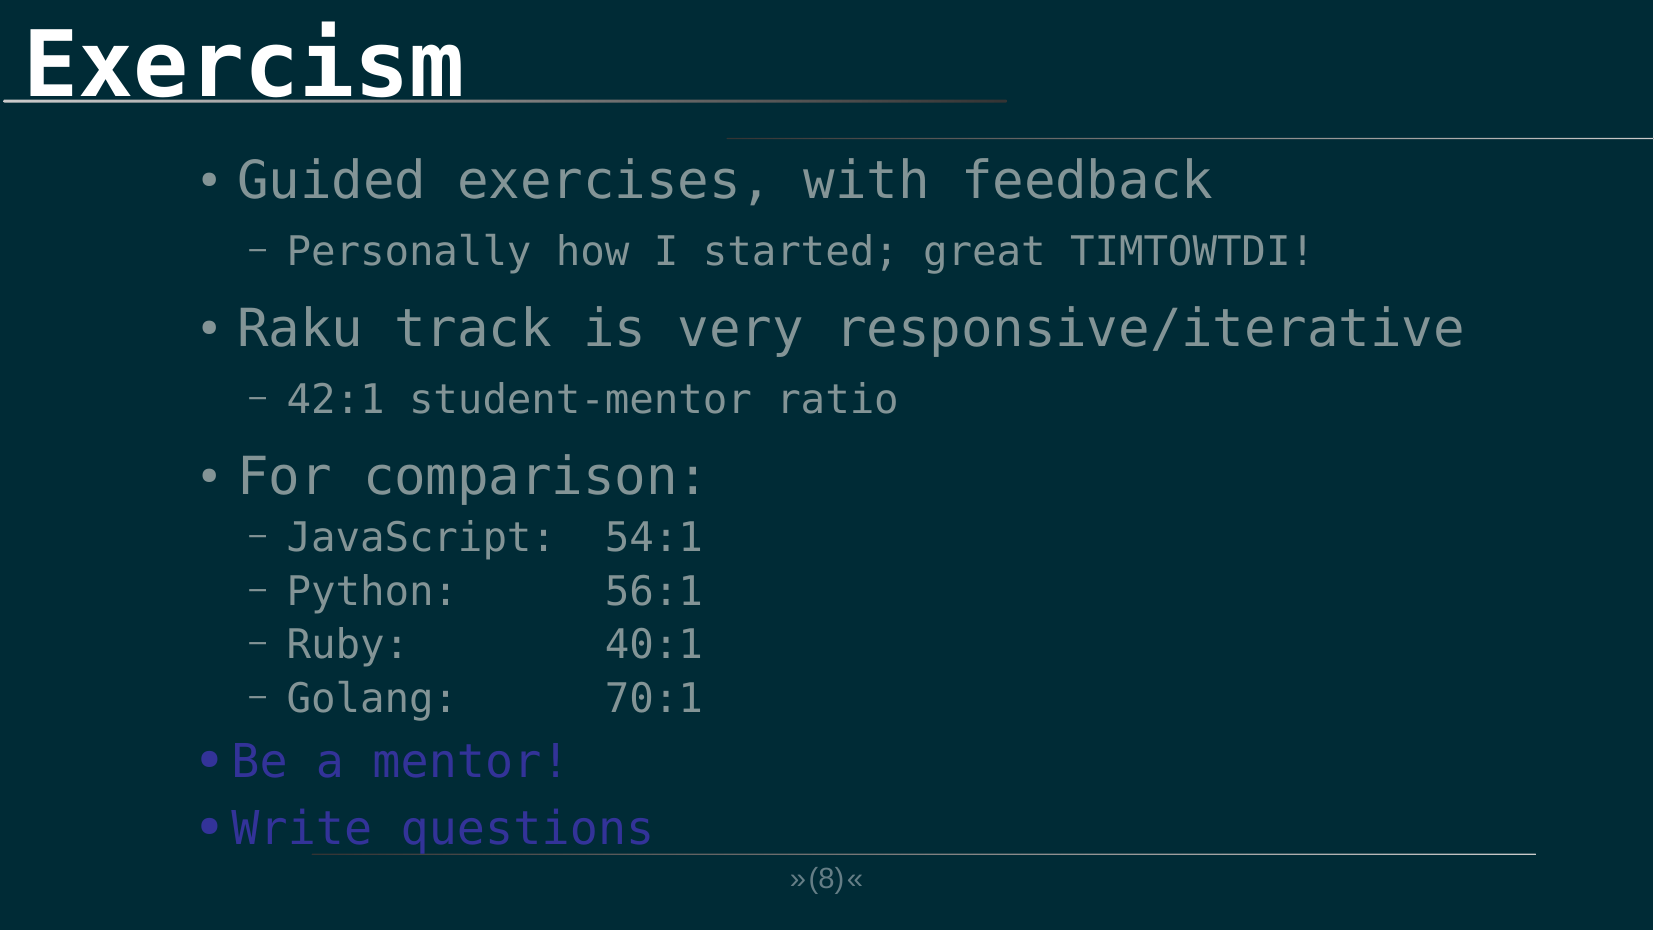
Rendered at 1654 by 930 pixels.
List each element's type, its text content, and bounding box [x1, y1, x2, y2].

list Guided exercises, with feedback Personally how I started; great TIMTOWTDI! Raku track is very responsive/iterative 42:1 student-mentor ratio For comparison: JavaScript: 54:1 Python: 56:1 Ruby: 40:1 Golang: 70:1 Be a mentor! Write questions [82, 149, 1571, 863]
title Exercism [23, 11, 1588, 119]
